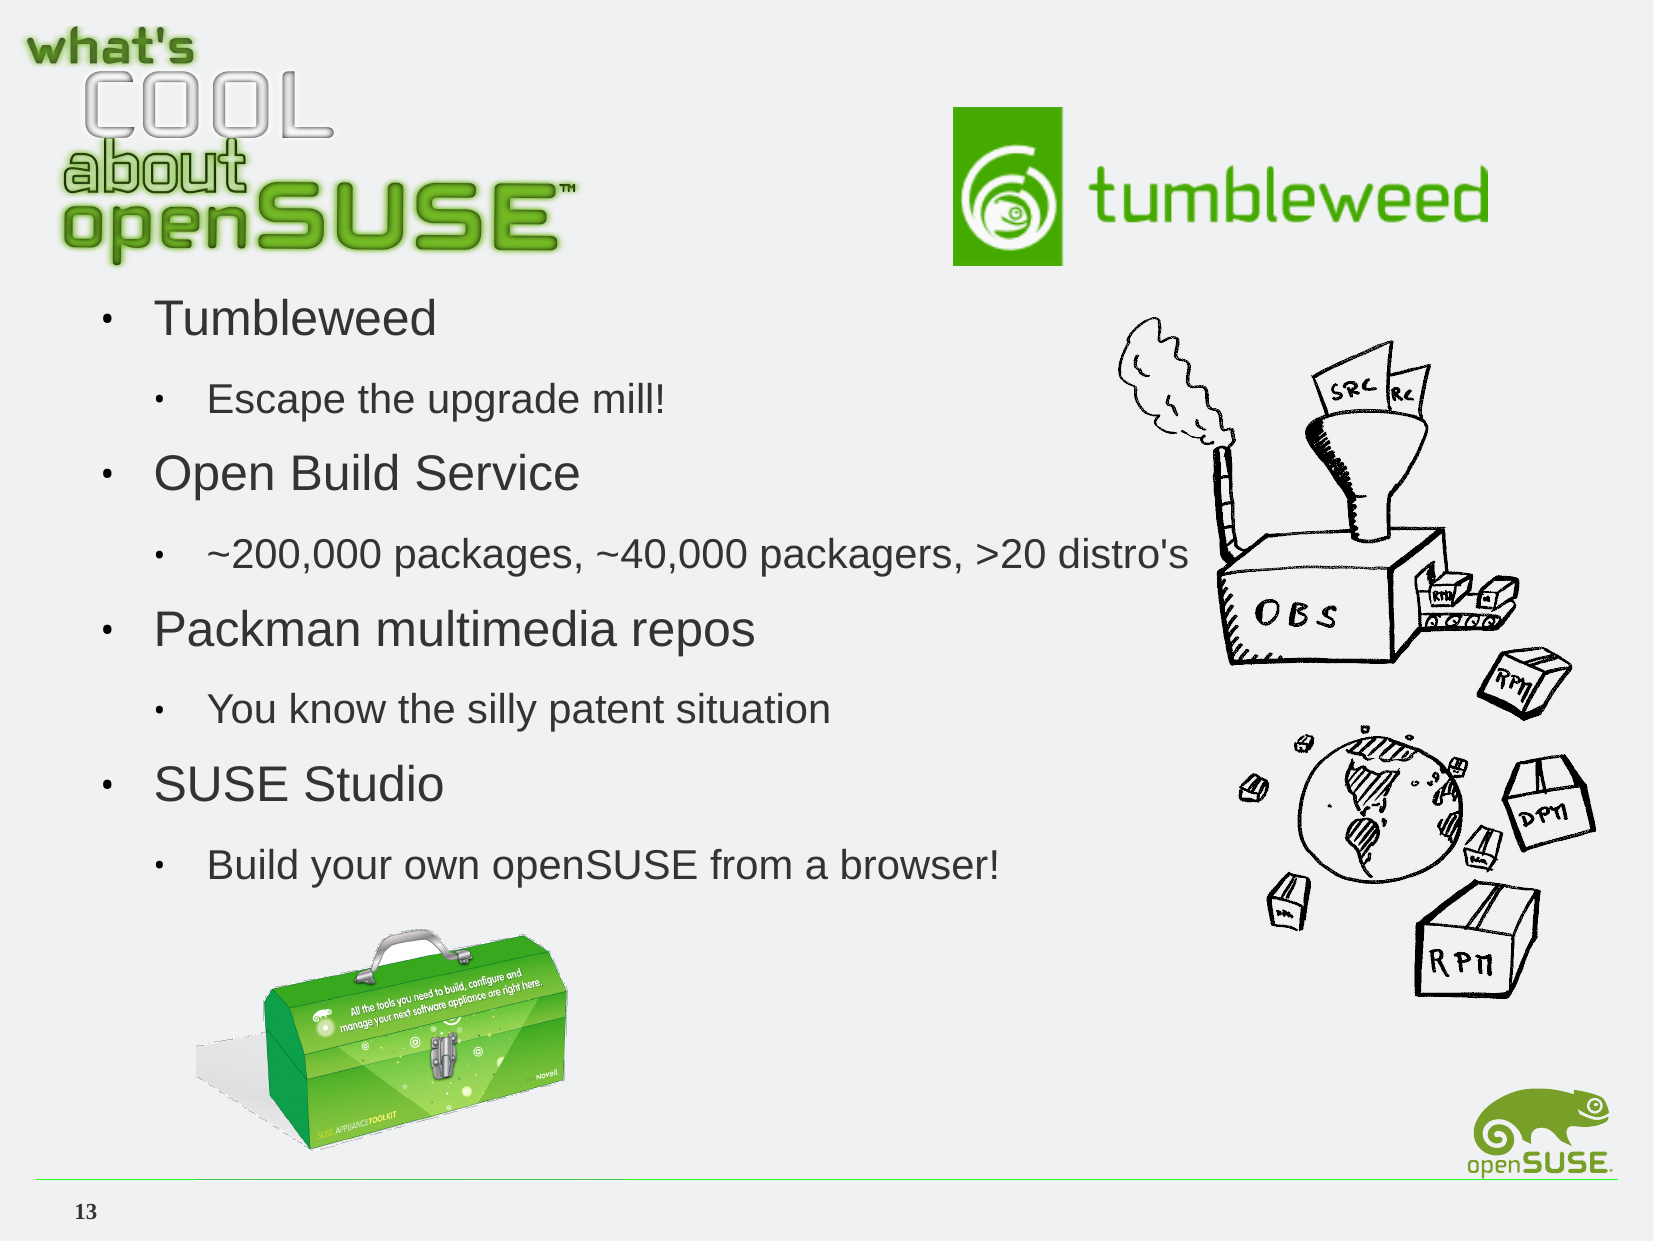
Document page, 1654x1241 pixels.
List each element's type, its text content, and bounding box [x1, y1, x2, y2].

picture [0, 0, 1654, 1241]
list Tumbleweed Escape the upgrade mill! Open Build Service ~200,000 packages, ~40,000 packagers, >20 distro's Packman multimedia repos You know the silly patent situation SUSE Studio Build your own openSUSE from a browser! [82, 290, 1571, 1050]
